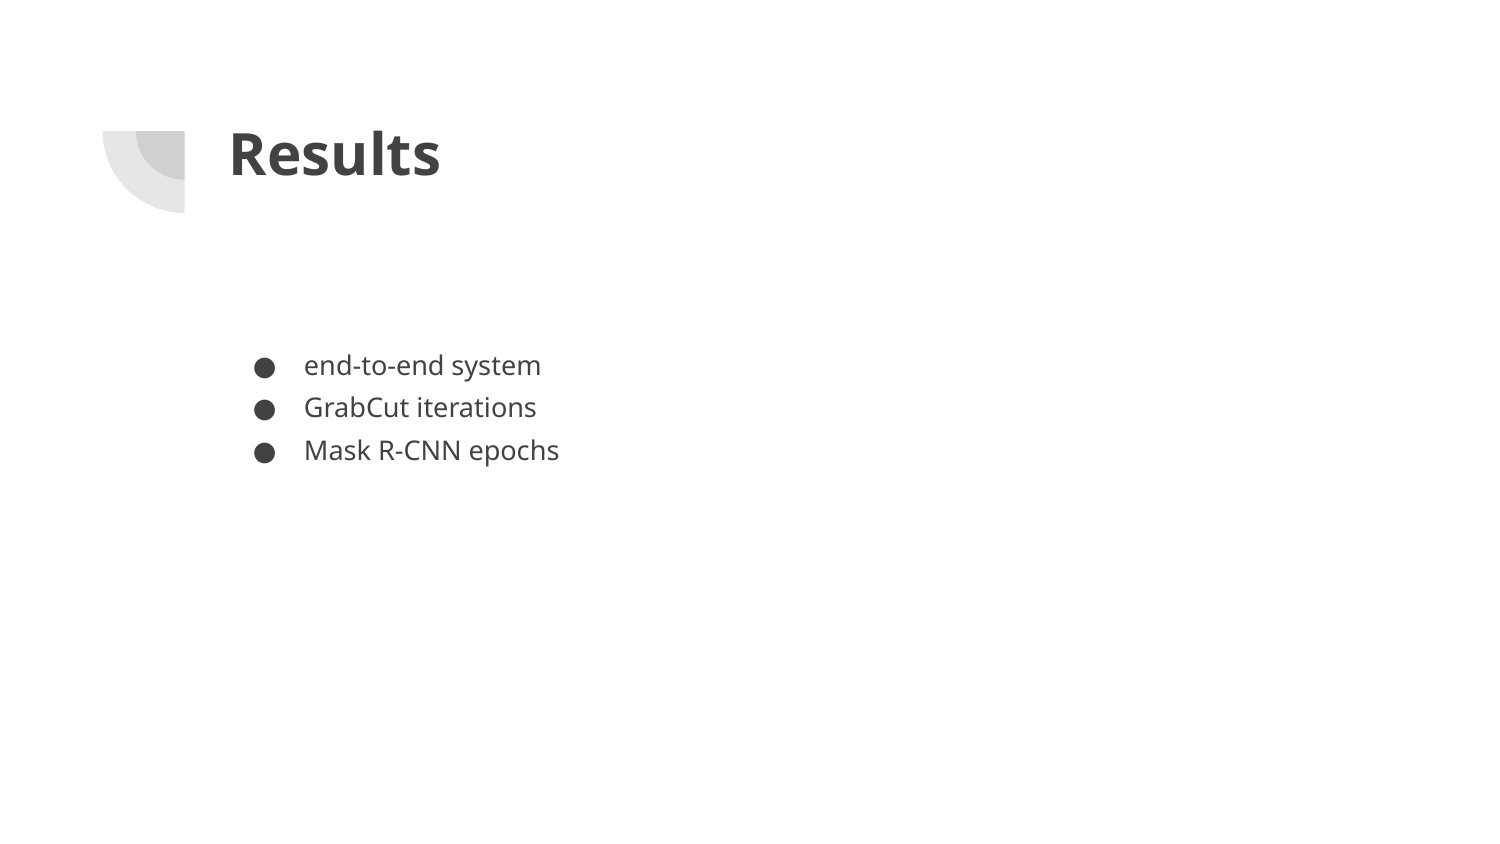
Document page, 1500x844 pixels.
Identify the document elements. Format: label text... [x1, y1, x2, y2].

title Results [213, 98, 1368, 263]
list end-to-end system GrabCut iterations Mask R-CNN epochs [213, 326, 1368, 744]
